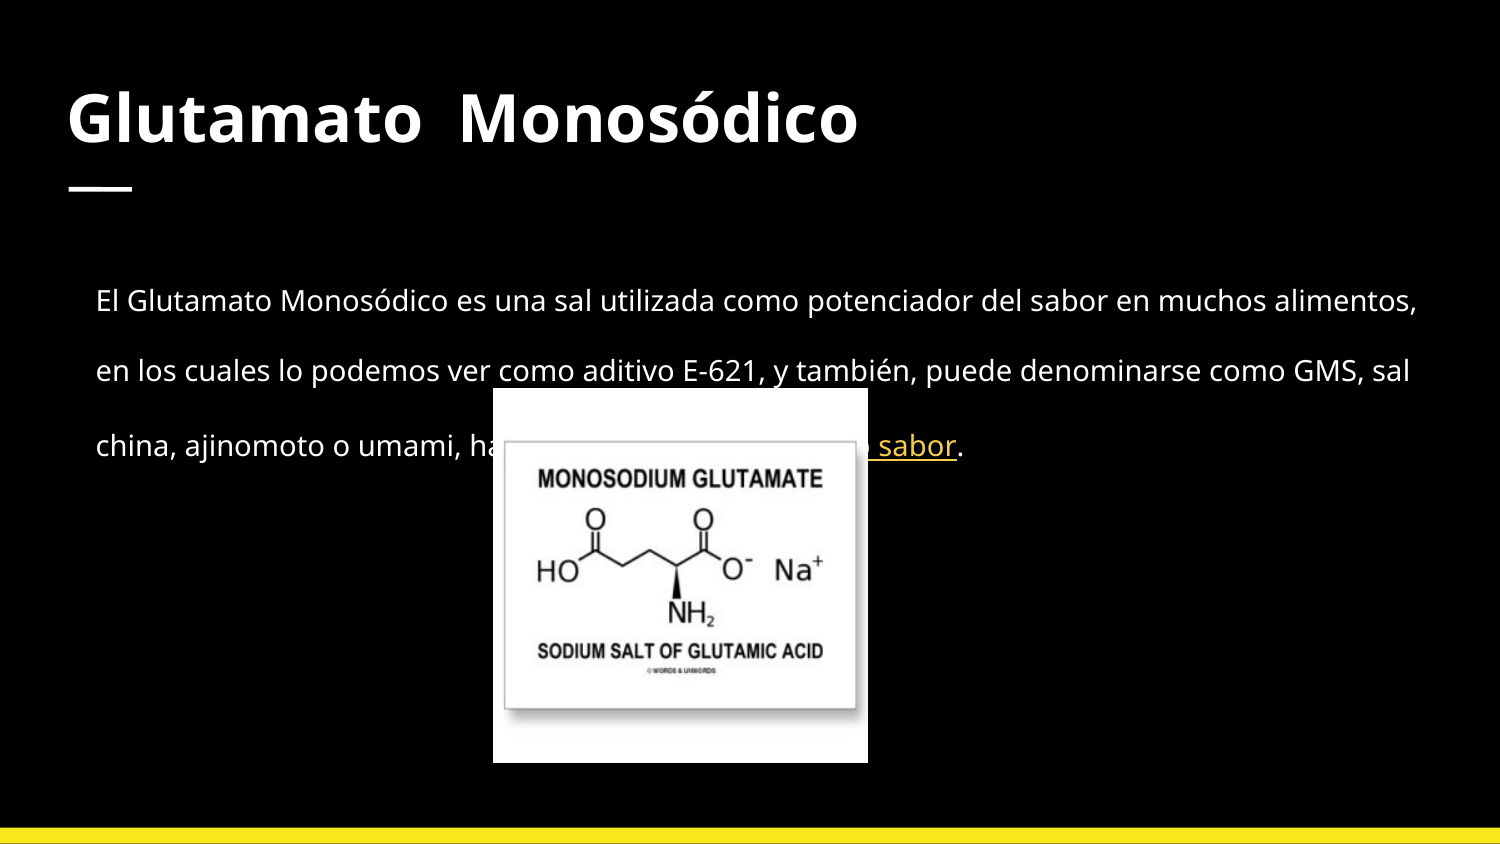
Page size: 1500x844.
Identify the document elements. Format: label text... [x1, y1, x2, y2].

title Glutamato Monosódico [51, 61, 1449, 167]
list El Glutamato Monosódico es una sal utilizada como potenciador del sabor en muchos alimentos, en los cuales lo podemos ver como aditivo E-621, y también, puede denominarse como GMS, sal china, ajinomoto o umami, haciendo referencia al quinto sabor. [51, 232, 1449, 750]
picture [493, 388, 868, 763]
